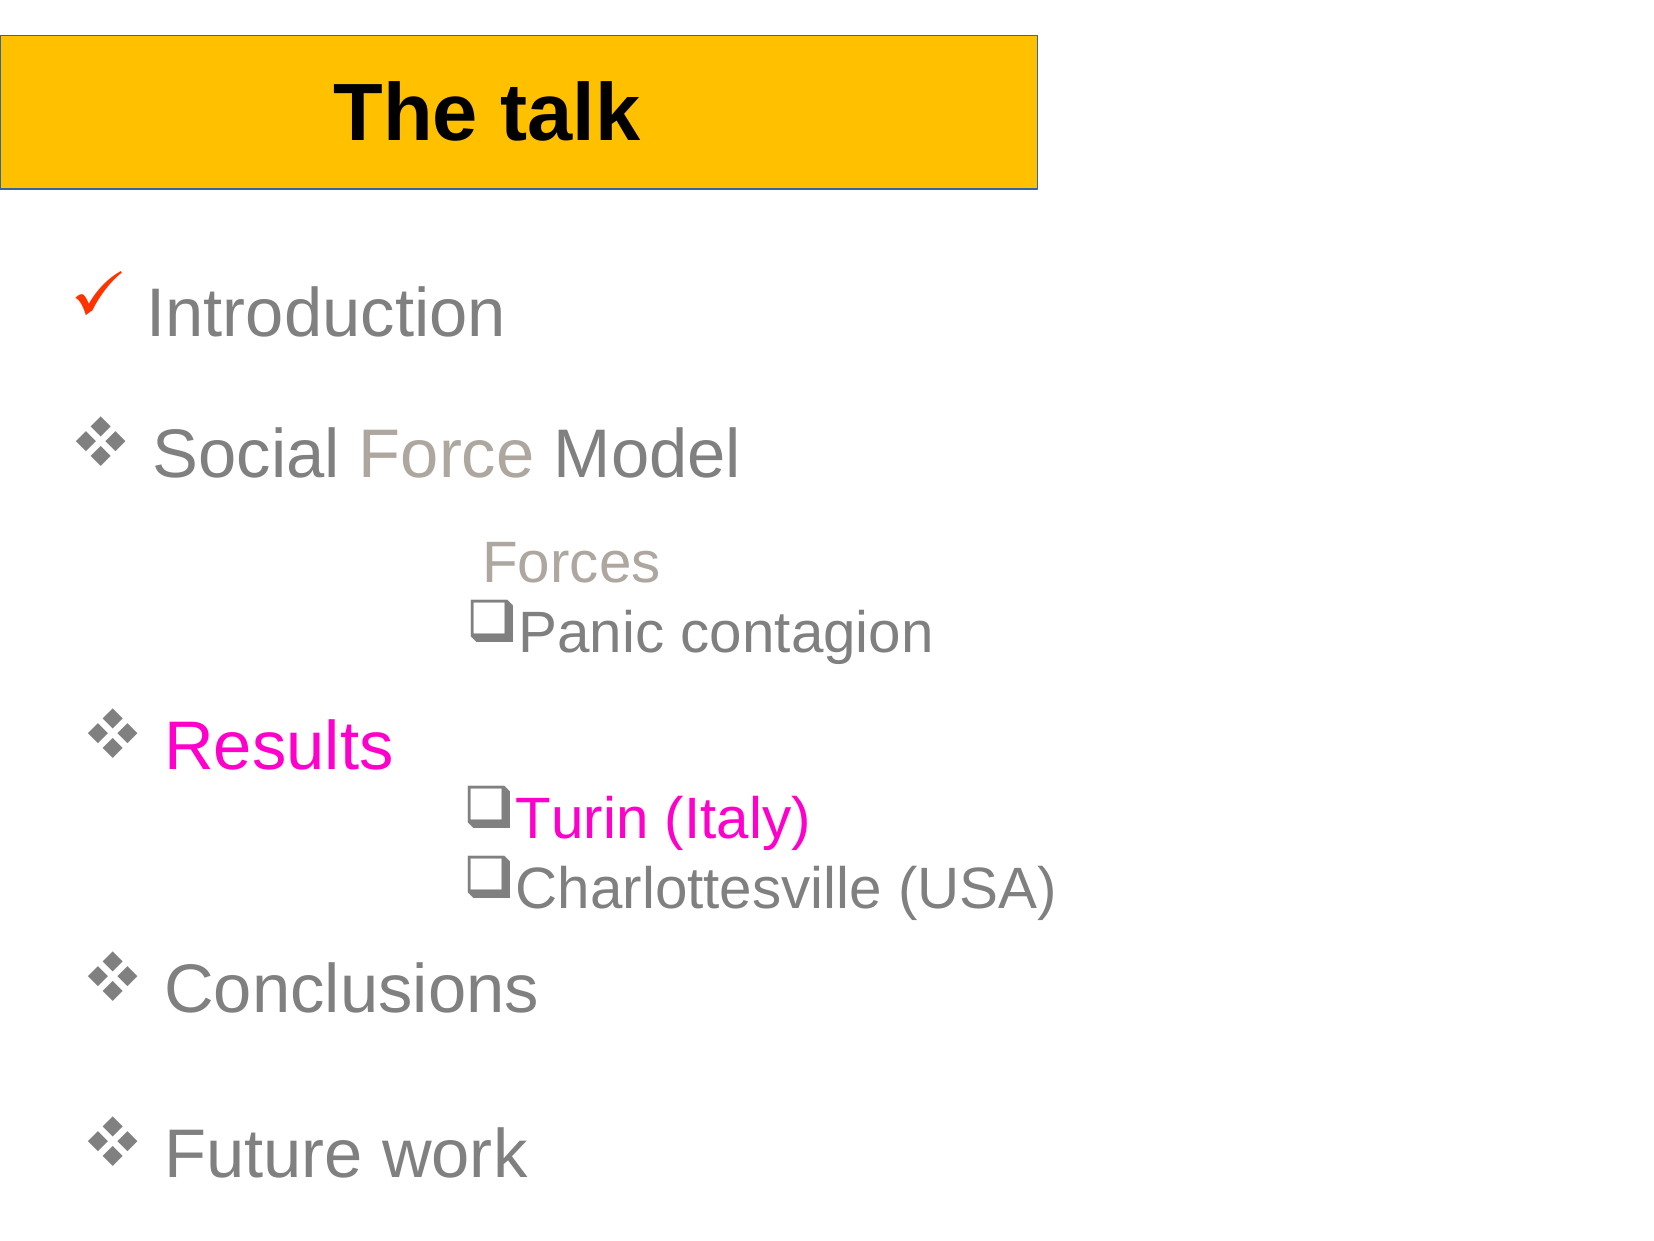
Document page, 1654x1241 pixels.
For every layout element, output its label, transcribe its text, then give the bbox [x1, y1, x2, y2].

text_box Introduction [70, 245, 910, 372]
text_box The talk [6, 16, 968, 199]
text_box Future work [82, 1073, 780, 1227]
text_box Conclusions [82, 921, 673, 1048]
text_box Turin (Italy) Charlottesville (USA) [463, 725, 1393, 930]
text_box [968, 35, 1038, 189]
text_box Results [82, 678, 673, 806]
text_box [0, 35, 6, 189]
text_box Forces Panic contagion [466, 485, 1542, 702]
text_box Social Force Model [70, 373, 1225, 528]
